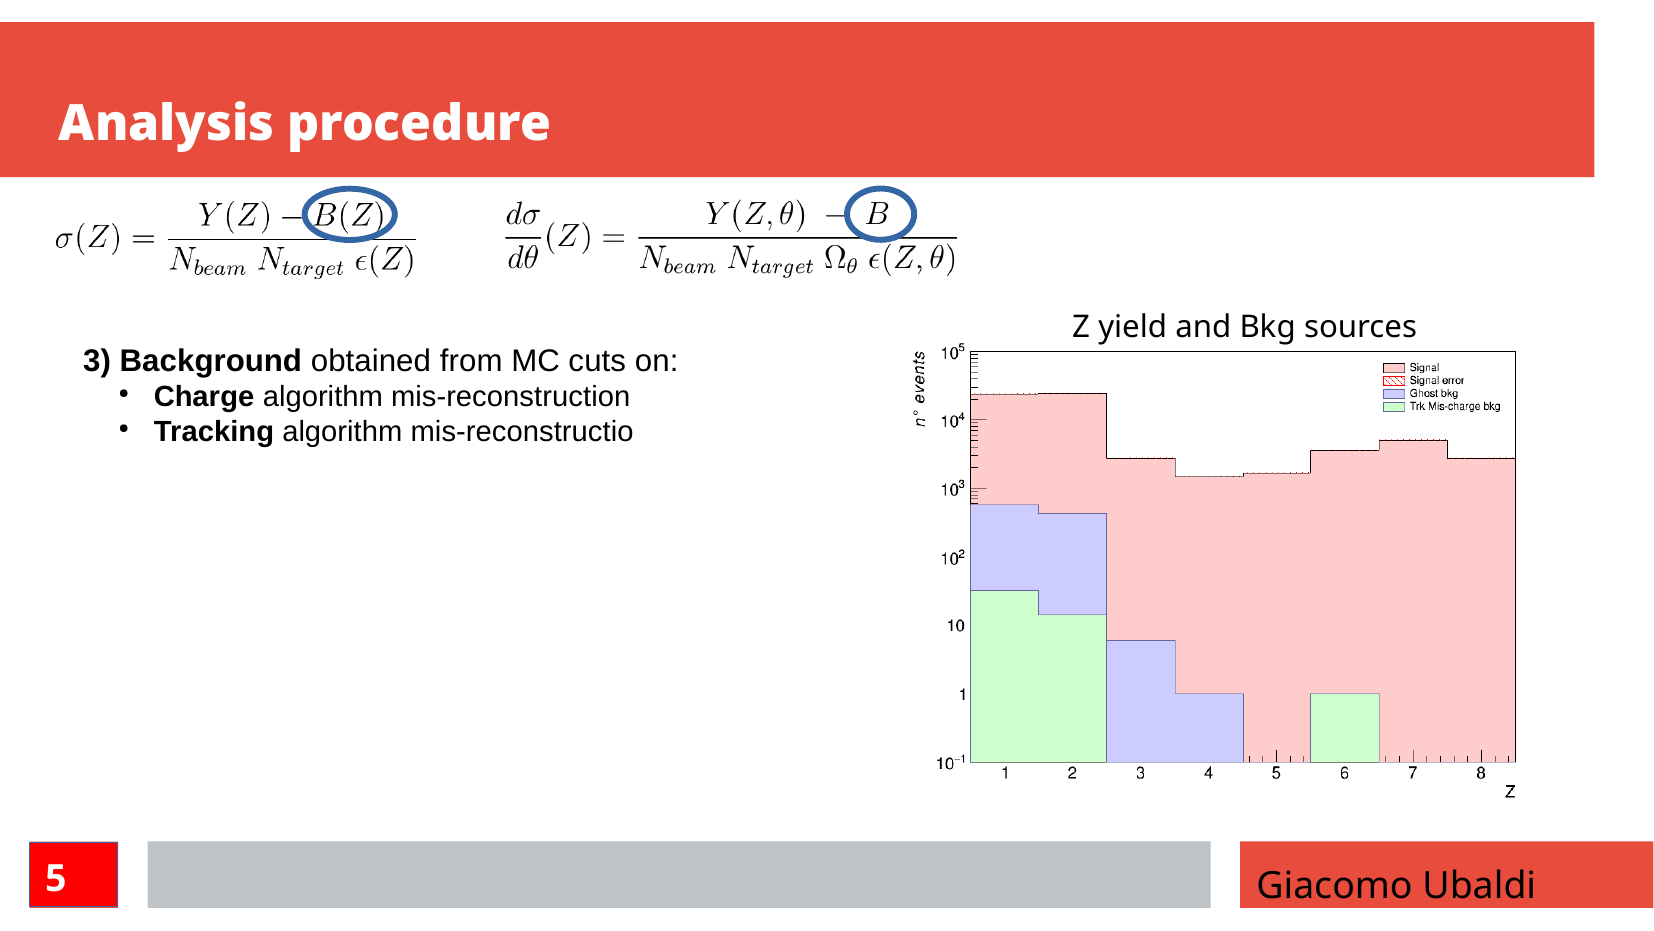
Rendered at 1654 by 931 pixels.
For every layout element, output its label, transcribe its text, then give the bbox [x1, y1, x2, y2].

text_box 5 [30, 844, 86, 903]
text_box [29, 842, 118, 907]
text_box Giacomo Ubaldi [1241, 850, 1568, 910]
text_box 3) Background obtained from MC cuts on: Charge algorithm mis-reconstruction Tracking algorithm mis-reconstructio [32, 332, 902, 474]
text_box Z yield and Bkg sources [1057, 296, 1482, 348]
picture [55, 201, 416, 279]
picture [902, 300, 1583, 813]
picture [488, 182, 980, 292]
title Analysis procedure [59, 44, 1595, 156]
picture [308, 201, 391, 237]
